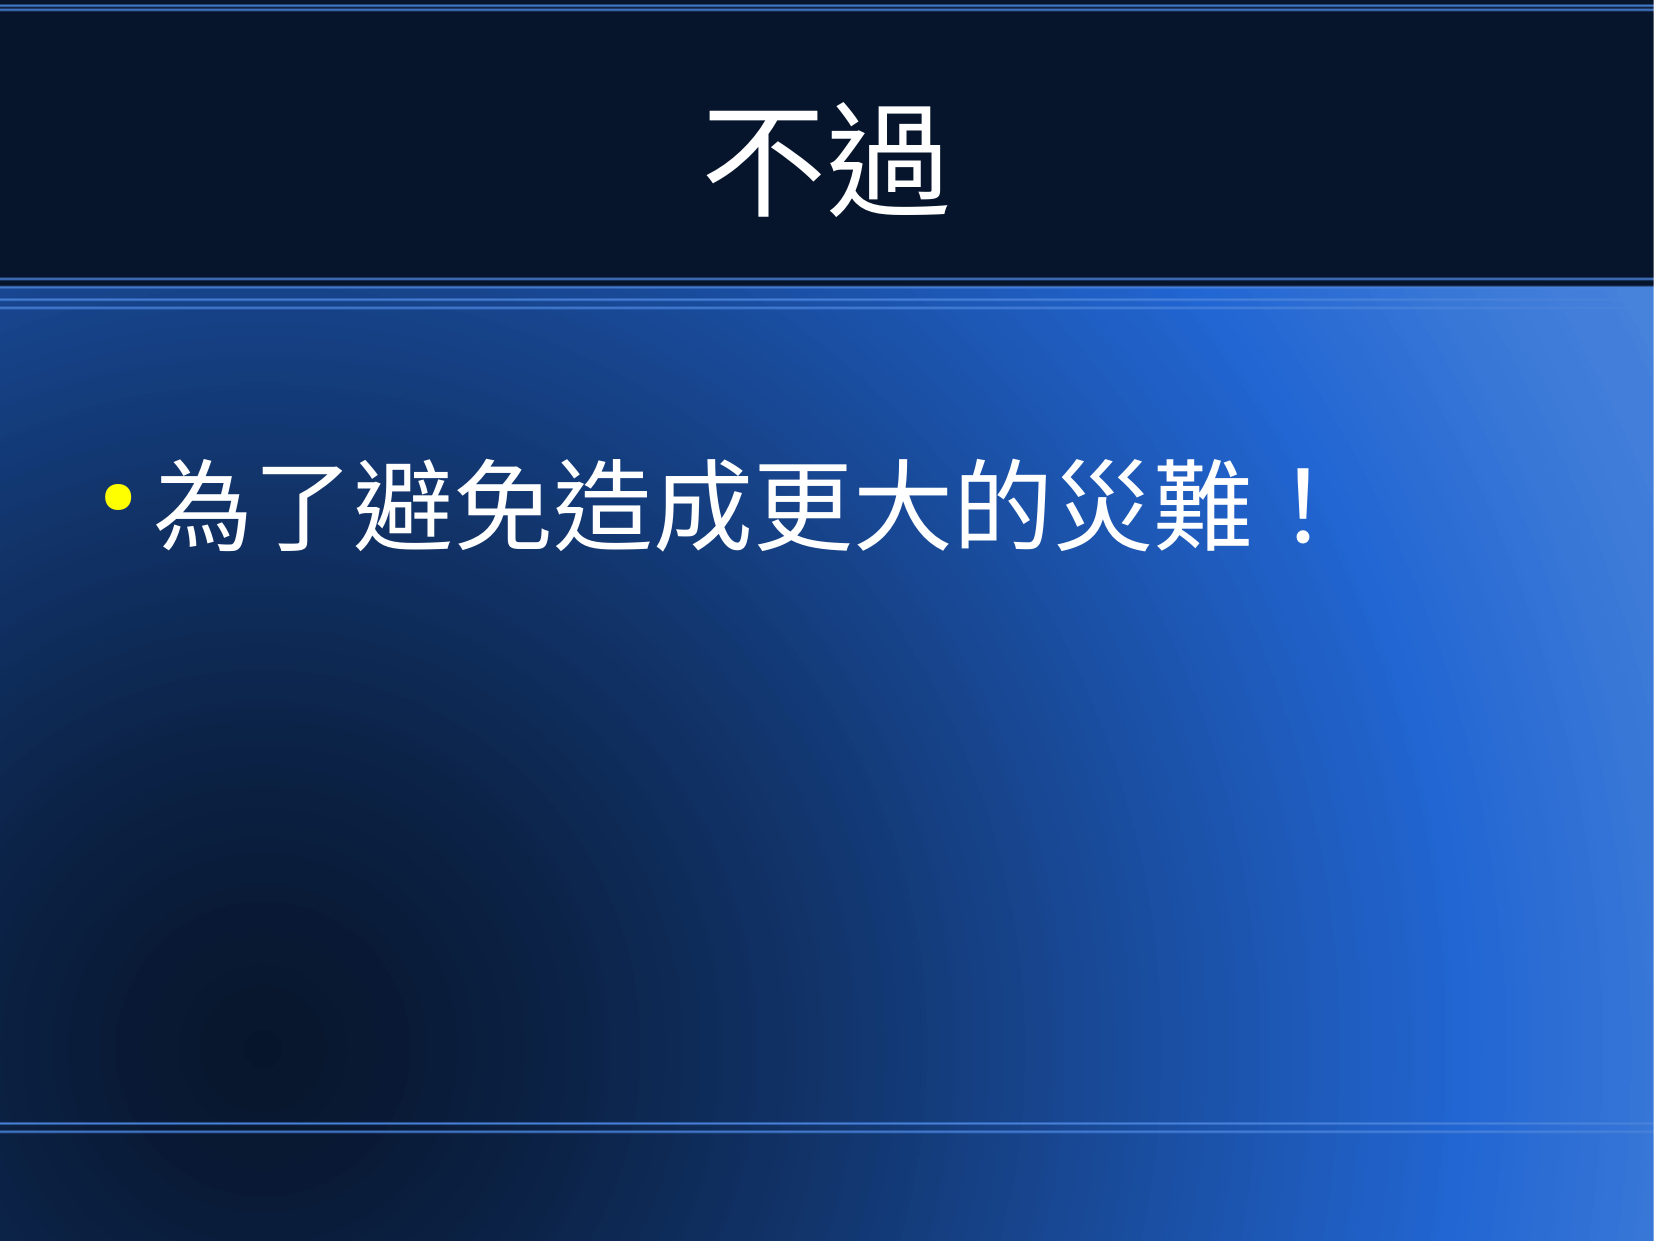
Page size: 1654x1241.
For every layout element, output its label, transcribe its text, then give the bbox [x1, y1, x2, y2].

picture [0, 0, 1654, 1241]
list 為了避免造成更大的災難！ [82, 355, 1571, 1241]
title 不過 [82, 49, 1571, 257]
